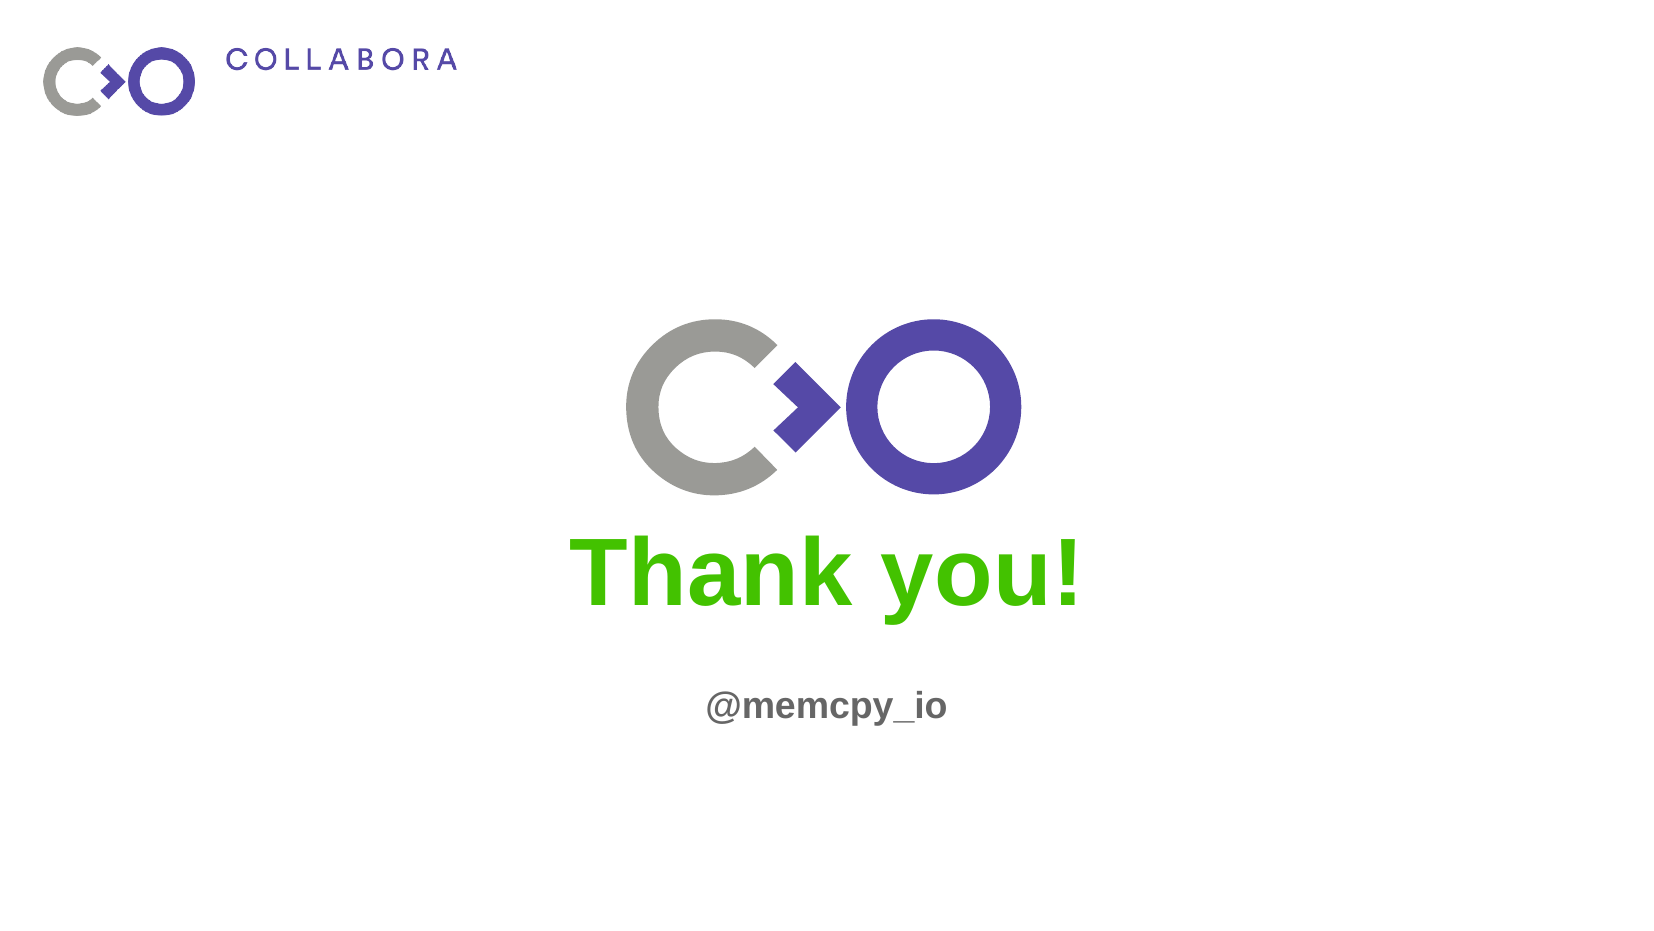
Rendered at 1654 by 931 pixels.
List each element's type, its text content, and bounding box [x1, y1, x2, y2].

text_box [773, 361, 841, 453]
text_box [846, 319, 1022, 495]
title Thank you! [41, 542, 1614, 626]
text_box @memcpy_io [690, 677, 963, 734]
text_box [626, 319, 778, 496]
picture [43, 47, 457, 116]
